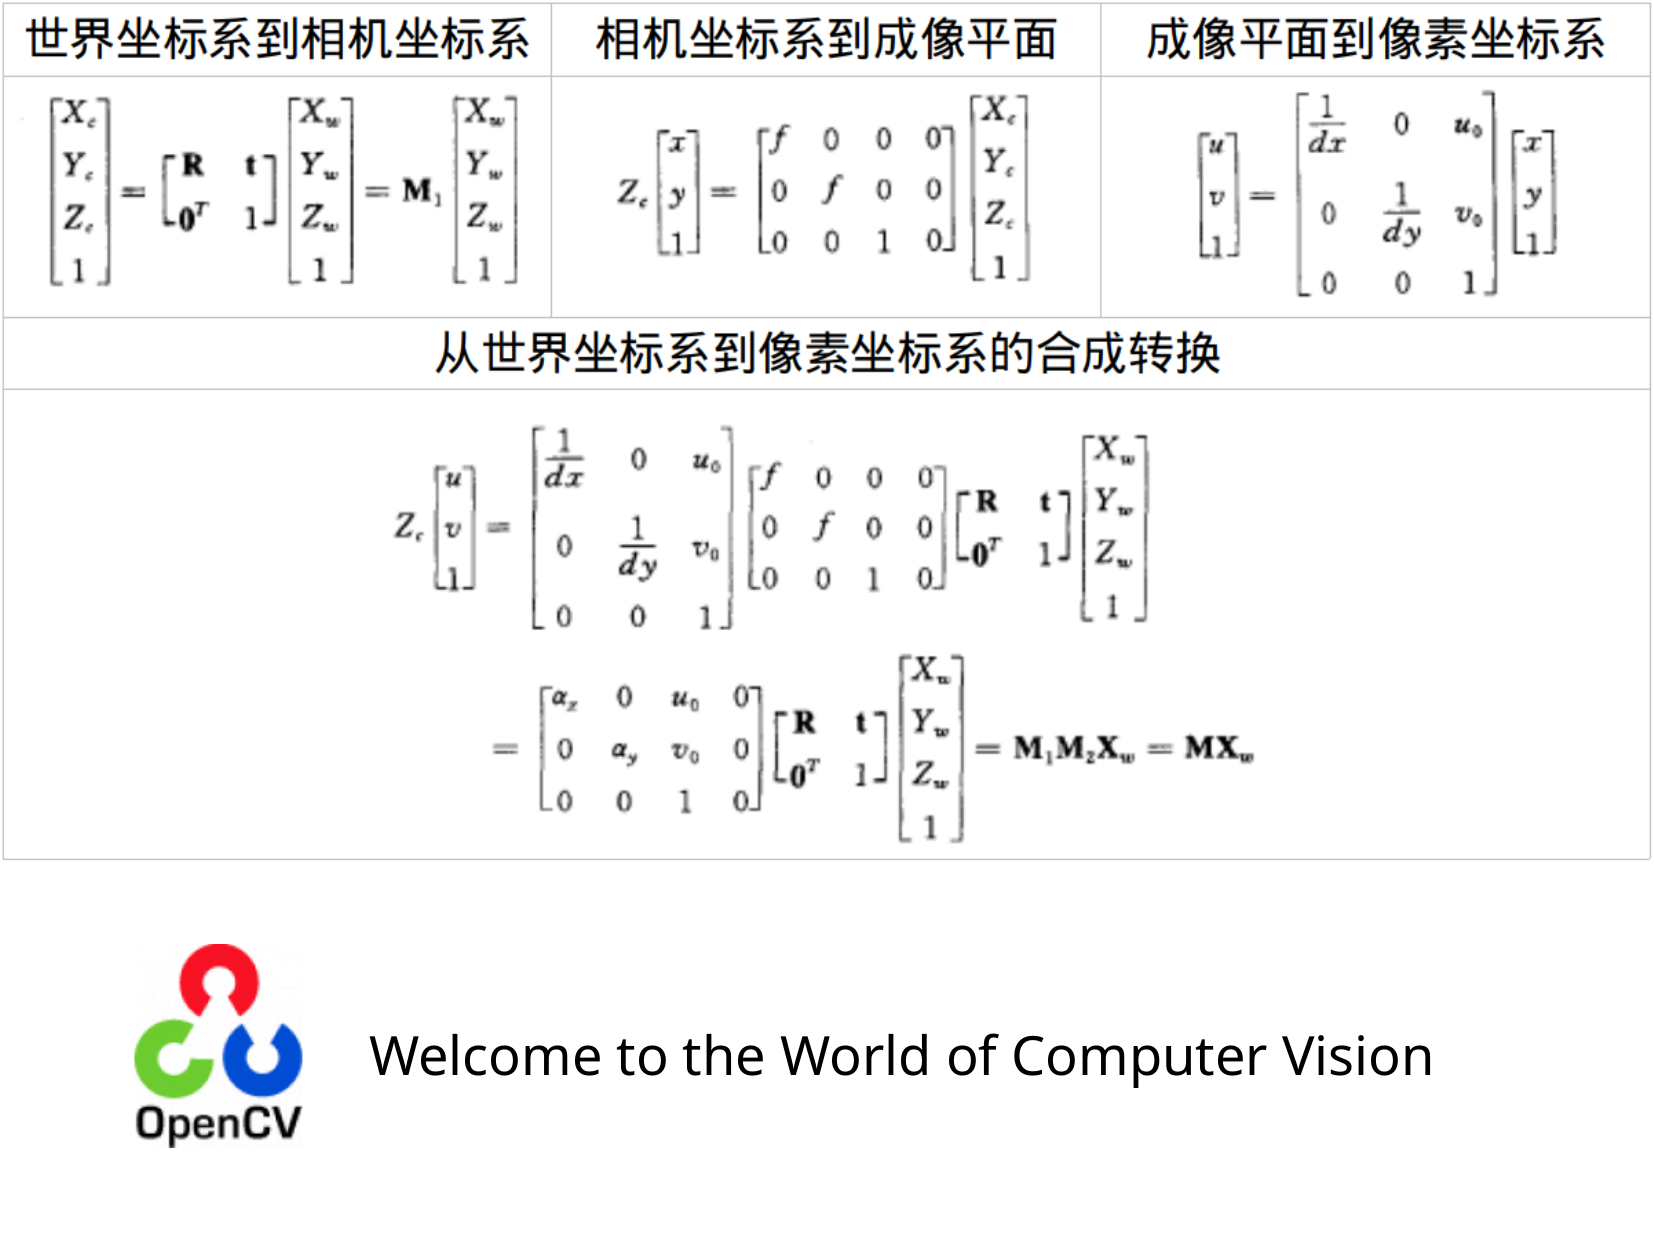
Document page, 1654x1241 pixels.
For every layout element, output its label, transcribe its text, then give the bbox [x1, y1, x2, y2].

picture [0, 0, 1654, 863]
picture [94, 944, 345, 1148]
text_box Welcome to the World of Computer Vision [354, 1009, 1595, 1099]
